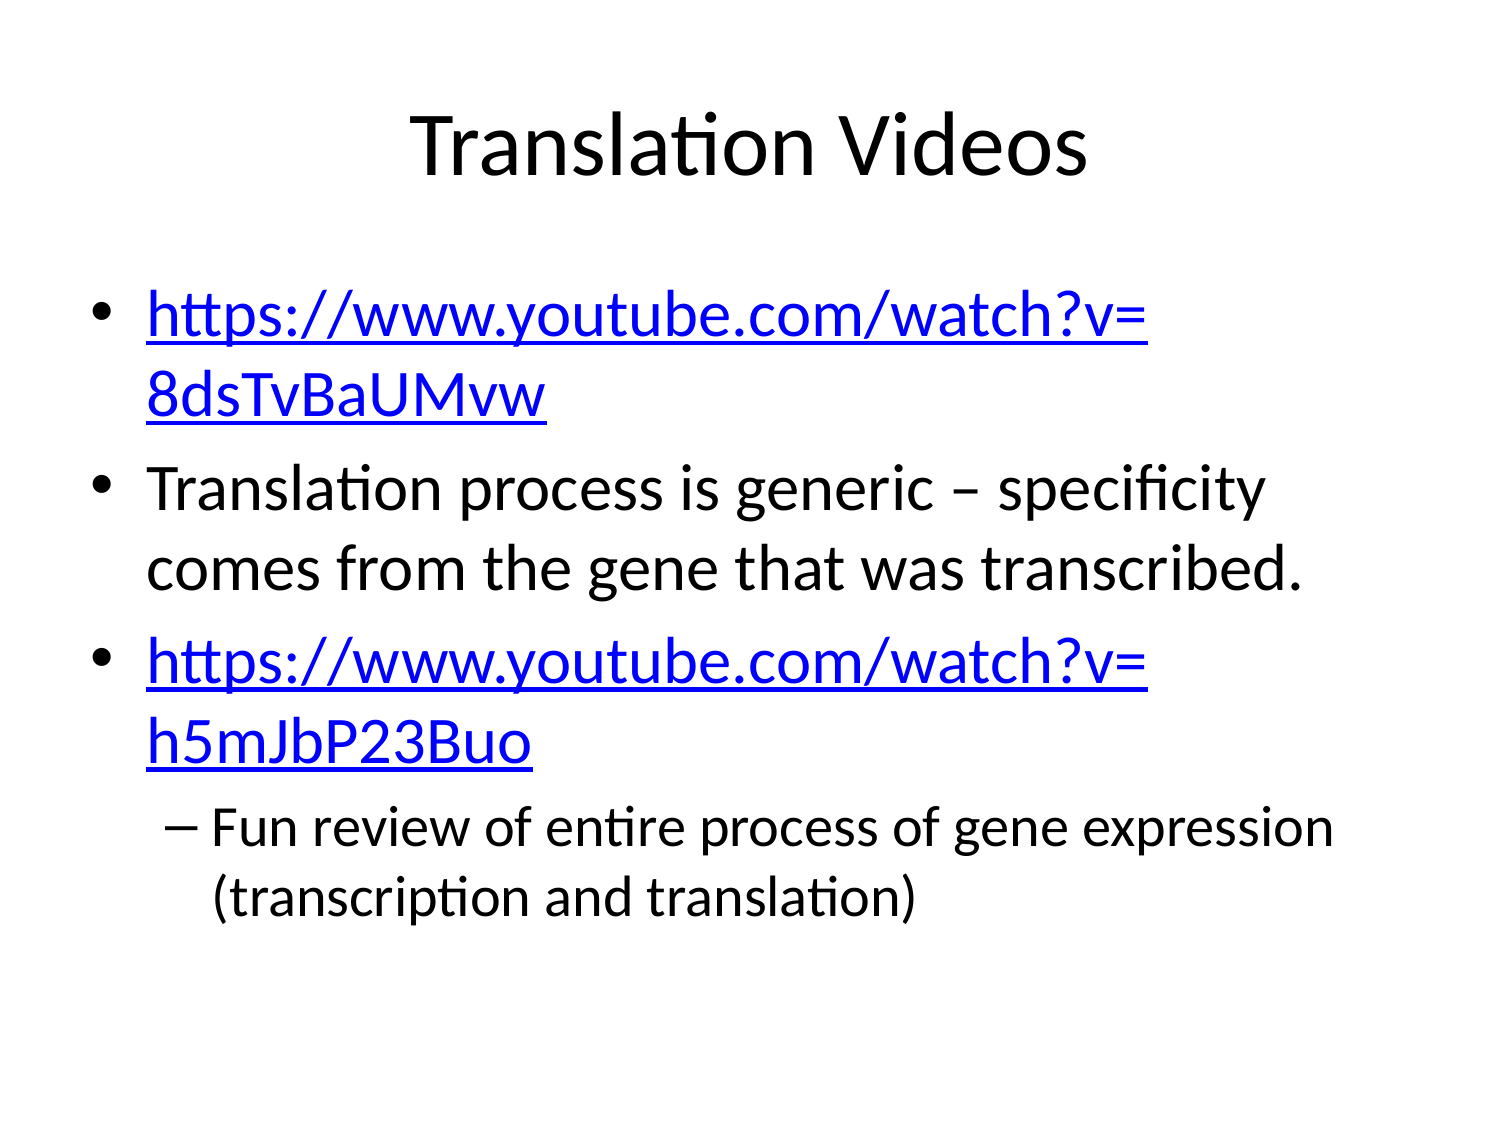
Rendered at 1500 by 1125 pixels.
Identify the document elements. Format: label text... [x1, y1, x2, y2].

list https://www.youtube.com/watch?v=8dsTvBaUMvw Translation process is generic – specificity comes from the gene that was transcribed. https://www.youtube.com/watch?v=h5mJbP23Buo Fun review of entire process of gene expression (transcription and translation) [75, 262, 1425, 1005]
title Translation Videos [75, 45, 1425, 233]
